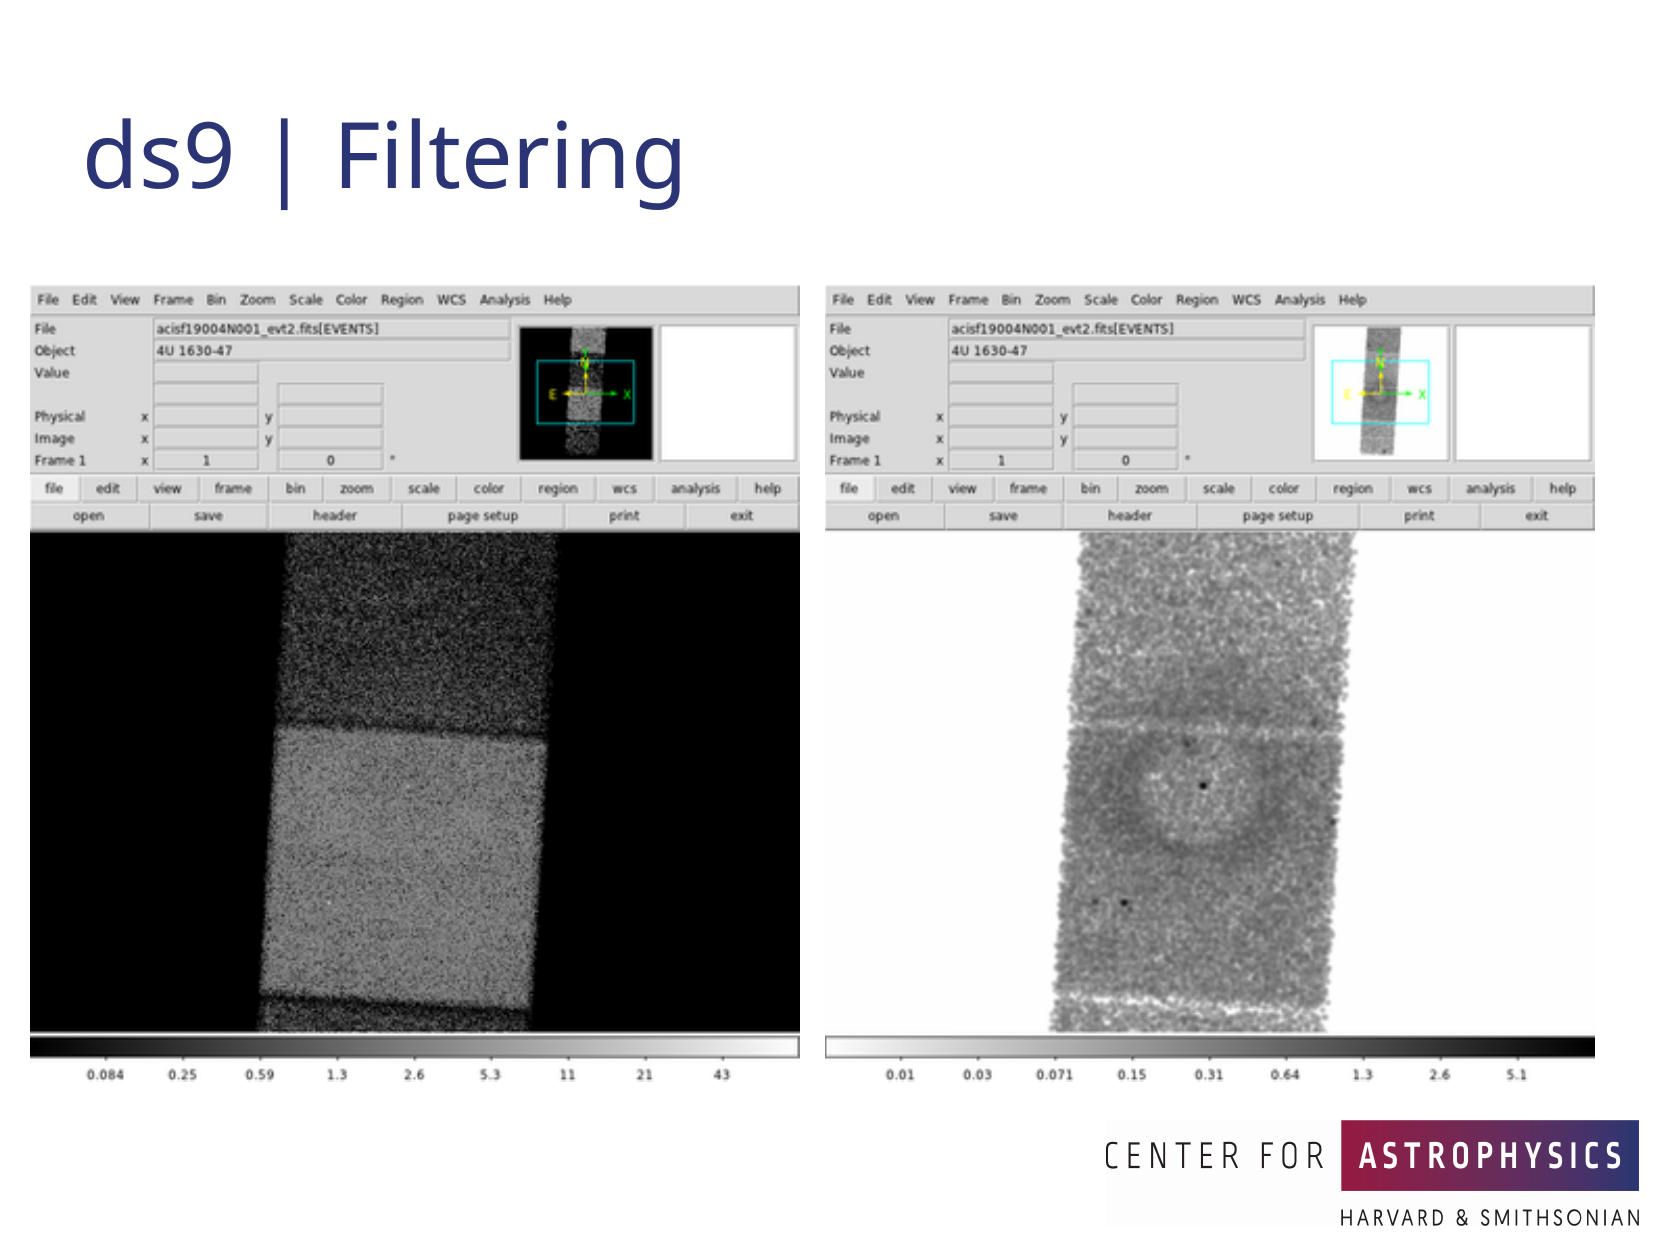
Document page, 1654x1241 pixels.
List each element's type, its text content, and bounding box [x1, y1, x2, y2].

picture [1106, 1120, 1639, 1226]
picture [30, 285, 800, 1082]
title ds9 | Filtering [82, 49, 1571, 257]
picture [825, 285, 1595, 1082]
